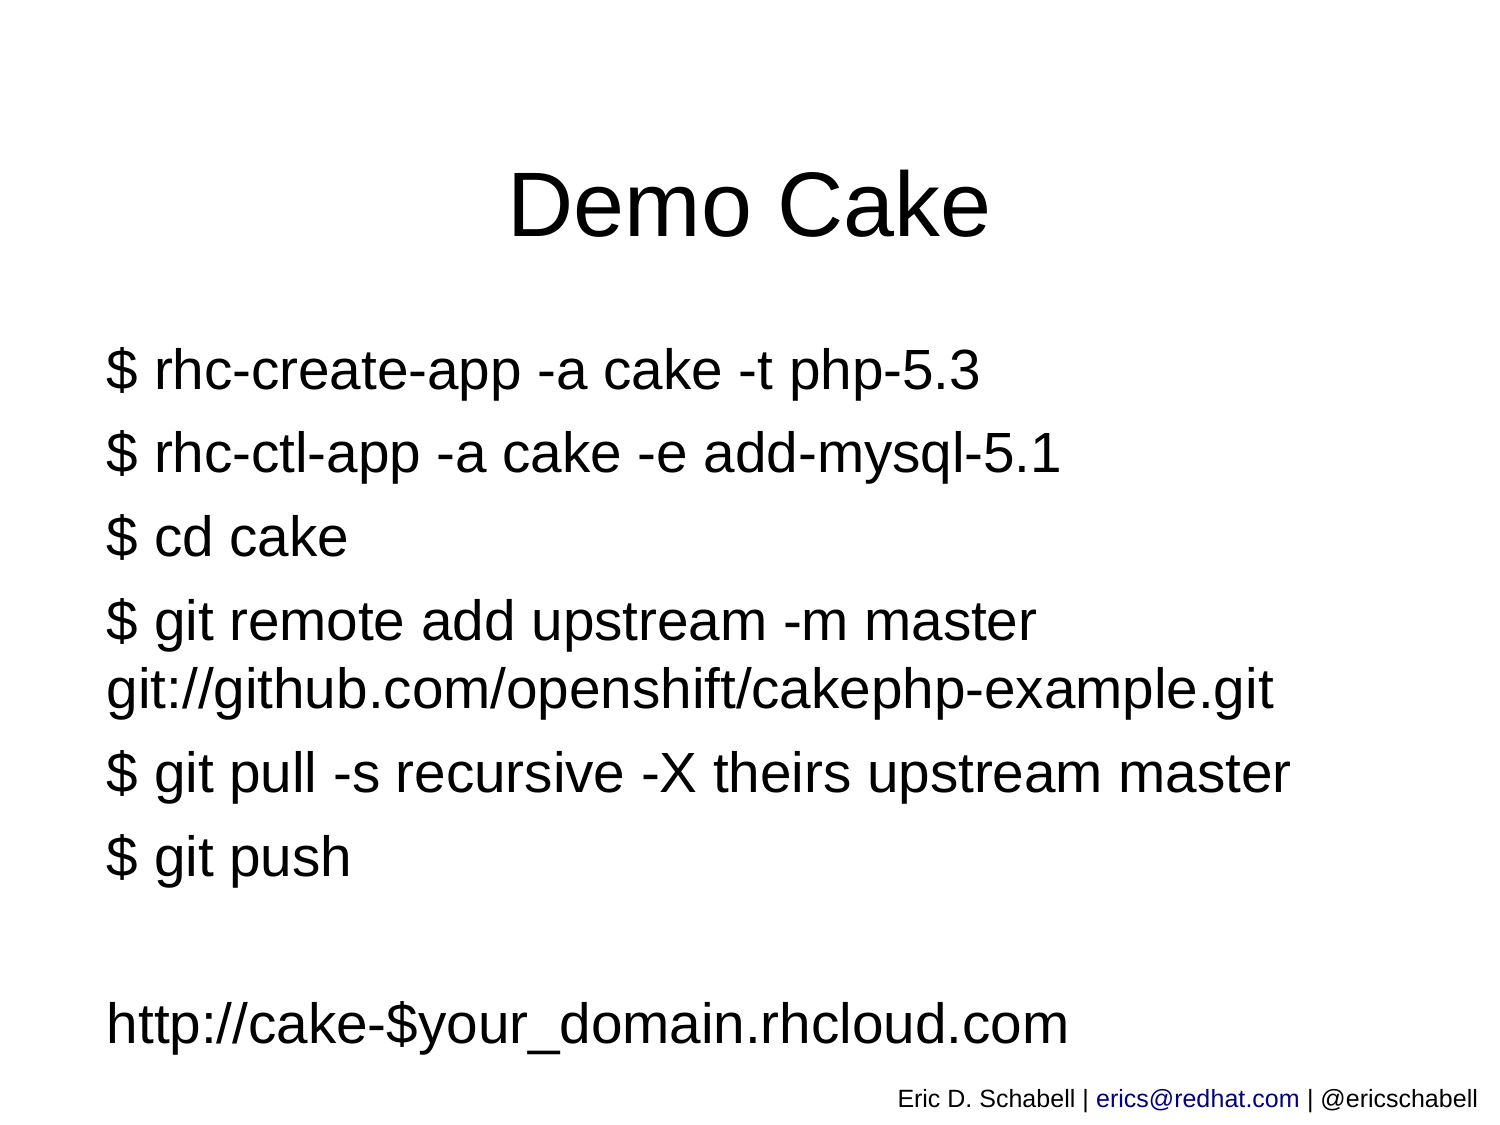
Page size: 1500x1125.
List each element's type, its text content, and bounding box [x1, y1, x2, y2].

list $ rhc-create-app -a cake -t php-5.3 $ rhc-ctl-app -a cake -e add-mysql-5.1 $ cd cake $ git remote add upstream -m master git://github.com/openshift/cakephp-example.git $ git pull -s recursive -X theirs upstream master $ git push http://cake-$your_domain.rhcloud.com [37, 324, 1463, 1068]
title Demo Cake [112, 82, 1388, 318]
